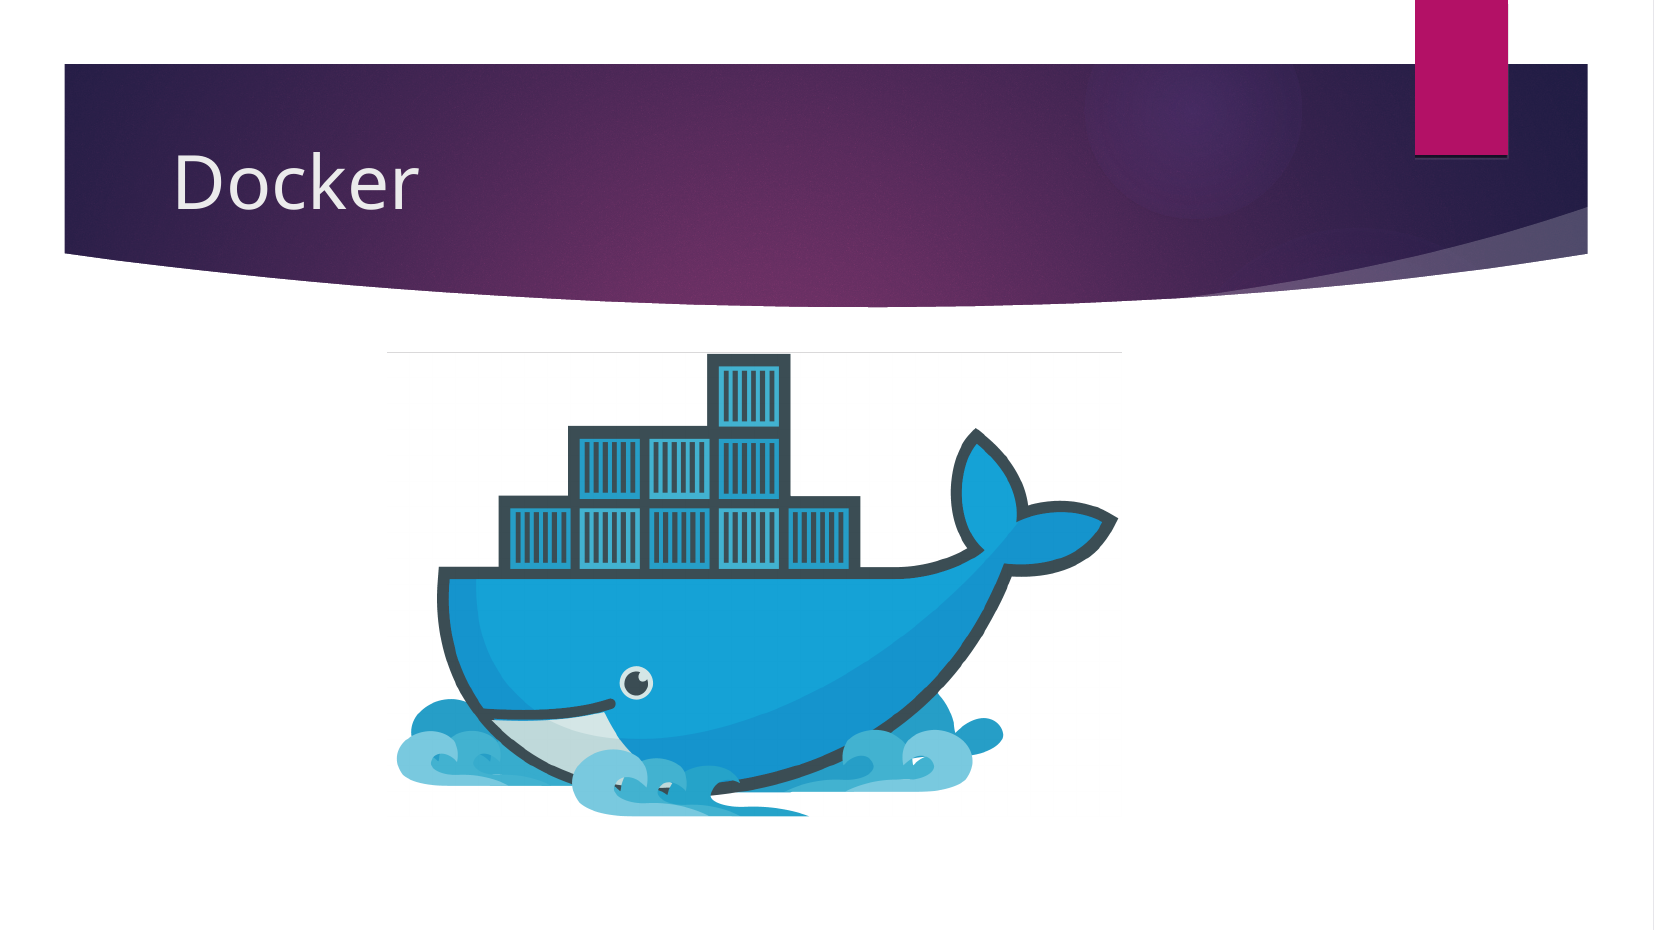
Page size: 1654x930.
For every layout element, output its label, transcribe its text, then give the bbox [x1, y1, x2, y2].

title Docker [156, 131, 1345, 228]
list Windows Server Guest OS [1213, 248, 1477, 296]
picture [65, 64, 1587, 307]
picture [387, 352, 1122, 817]
